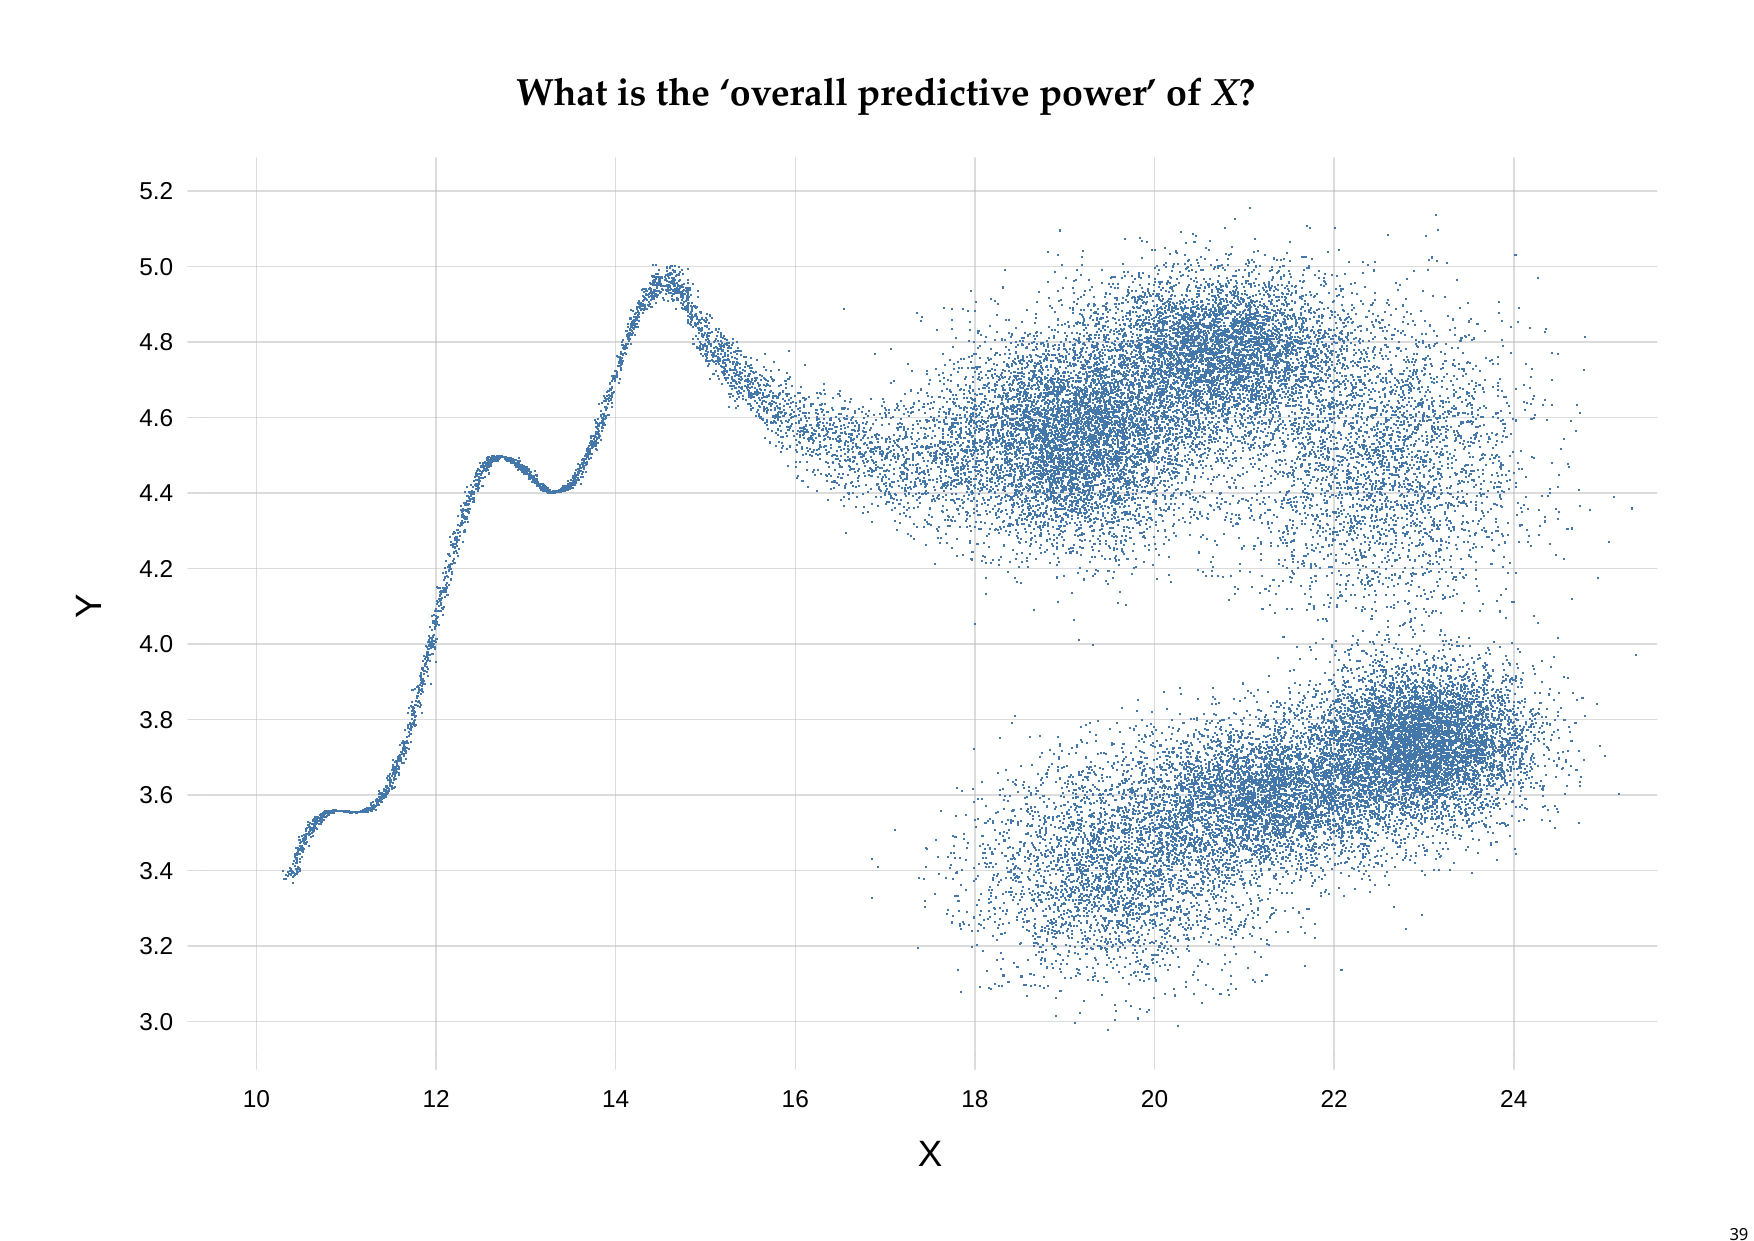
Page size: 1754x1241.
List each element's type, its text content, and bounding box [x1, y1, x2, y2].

picture [38, 4, 1751, 1216]
text_box What is the ‘overall predictive power’ of X? [501, 70, 1271, 140]
